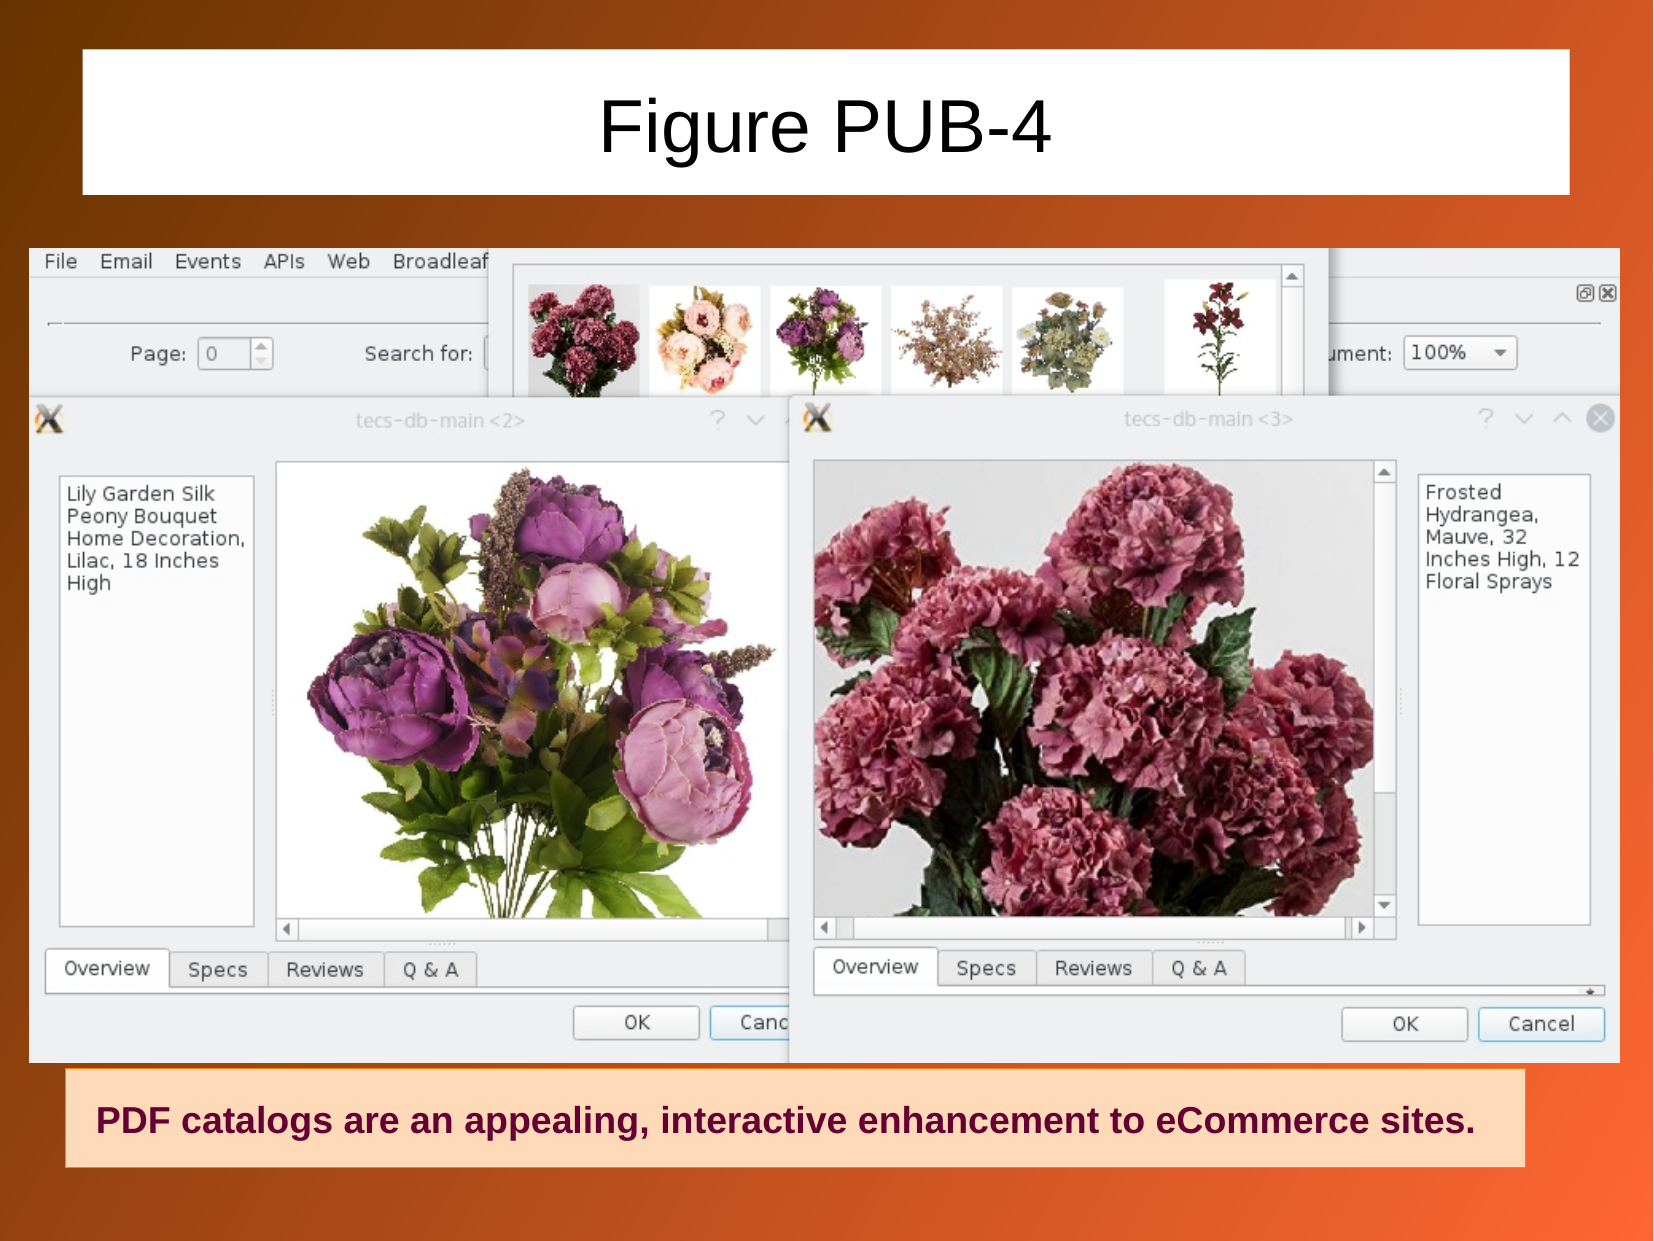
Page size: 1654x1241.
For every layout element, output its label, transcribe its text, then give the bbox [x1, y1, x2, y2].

picture [29, 248, 1620, 1063]
text_box Figure PUB-4 [82, 49, 1570, 195]
text_box PDF catalogs are an appealing, interactive enhancement to eCommerce sites. [65, 1068, 1526, 1168]
